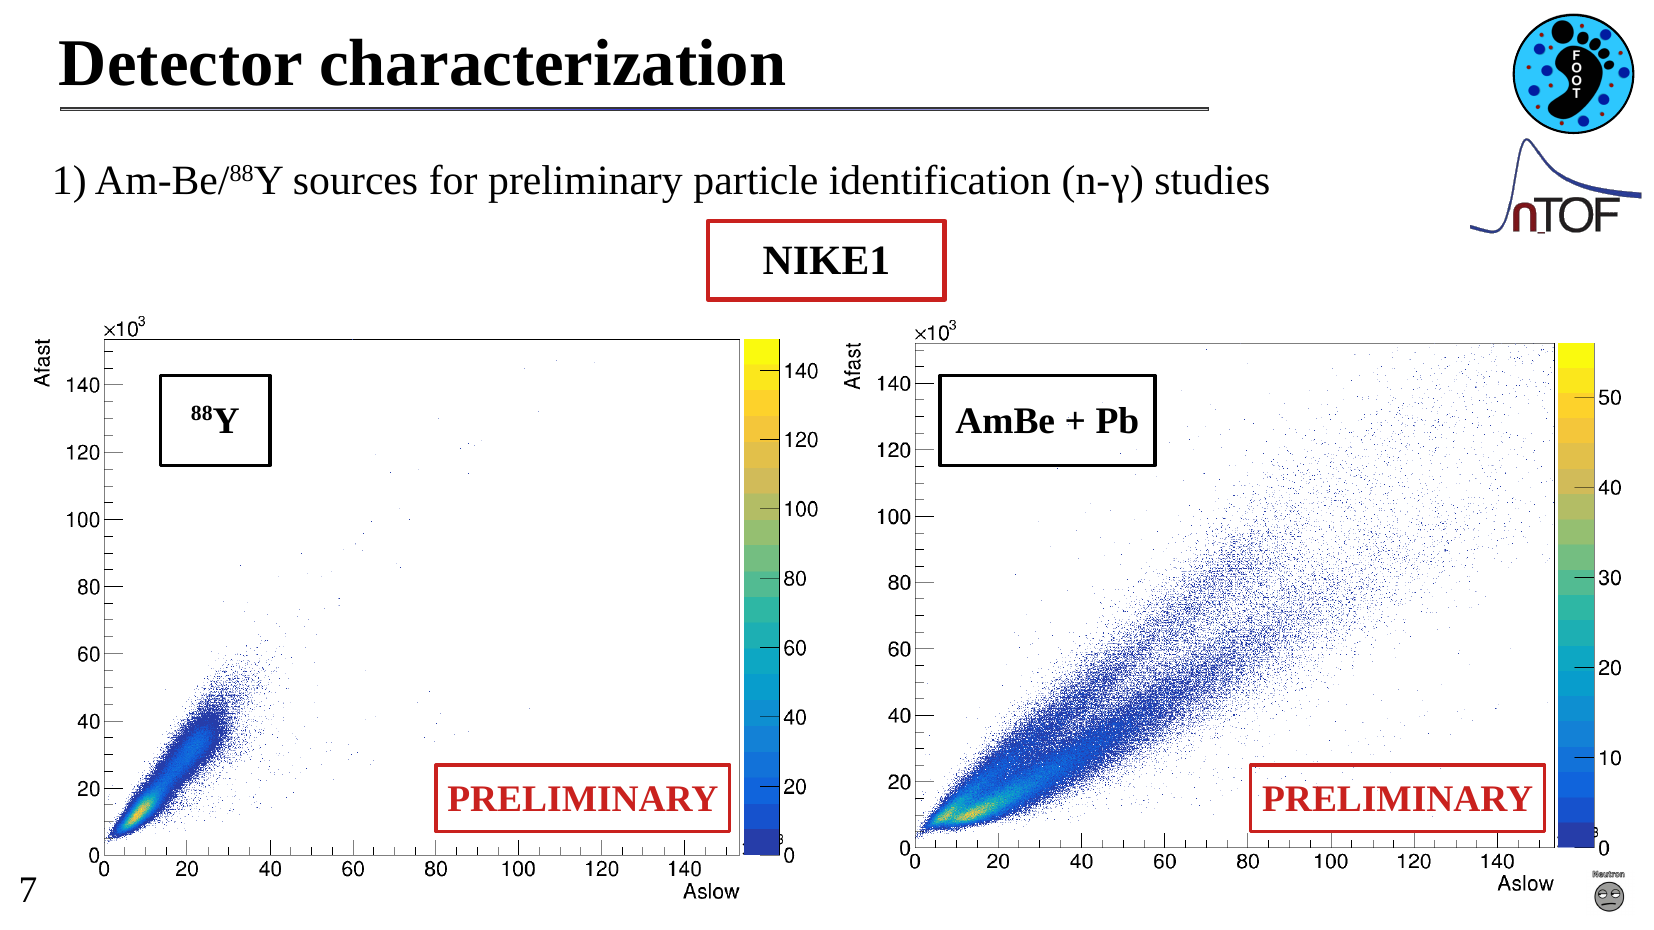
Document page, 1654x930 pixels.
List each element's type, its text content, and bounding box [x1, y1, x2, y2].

picture [30, 314, 819, 906]
text_box 88Y [160, 375, 271, 466]
text_box 7 [3, 861, 53, 927]
text_box PRELIMINARY [435, 765, 730, 832]
text_box Detector characterization [58, 0, 1594, 118]
picture [1451, 21, 1653, 248]
picture [1594, 11, 1634, 61]
text_box AmBe + Pb [940, 375, 1156, 466]
picture [839, 314, 1636, 916]
text_box NIKE1 [708, 220, 945, 300]
text_box 1) Am-Be/88Y sources for preliminary particle identification (n-γ) studies [37, 150, 1321, 221]
text_box PRELIMINARY [1250, 765, 1545, 832]
